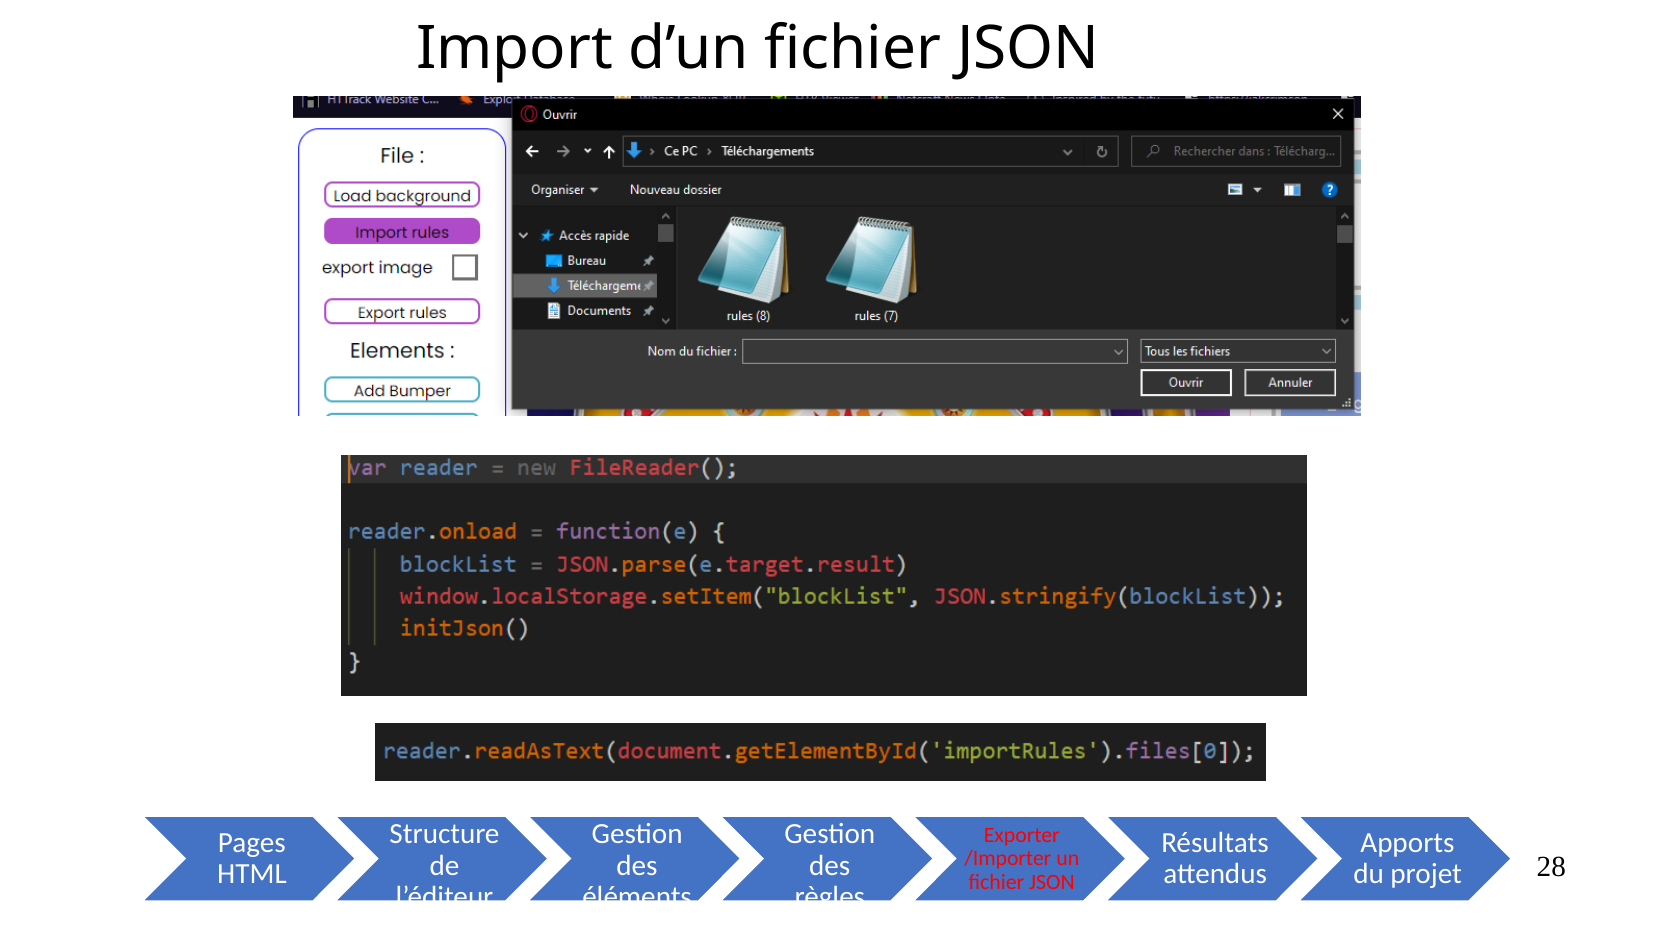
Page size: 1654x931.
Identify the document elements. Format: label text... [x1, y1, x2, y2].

picture [341, 455, 1307, 696]
text_box Gestion des règles [719, 815, 934, 902]
text_box [1536, 847, 1571, 912]
text_box Exporter /Importer un fichier JSON [912, 815, 1127, 902]
picture [375, 723, 1266, 781]
text_box Structure de l’éditeur [334, 815, 549, 902]
picture [293, 96, 1361, 416]
text_box Résultats attendus [1105, 815, 1320, 902]
text_box Import d’un fichier JSON [403, 0, 1250, 96]
text_box Apports du projet [1297, 815, 1512, 902]
text_box Pages HTML [141, 815, 356, 902]
text_box Gestion des éléments [527, 815, 742, 902]
